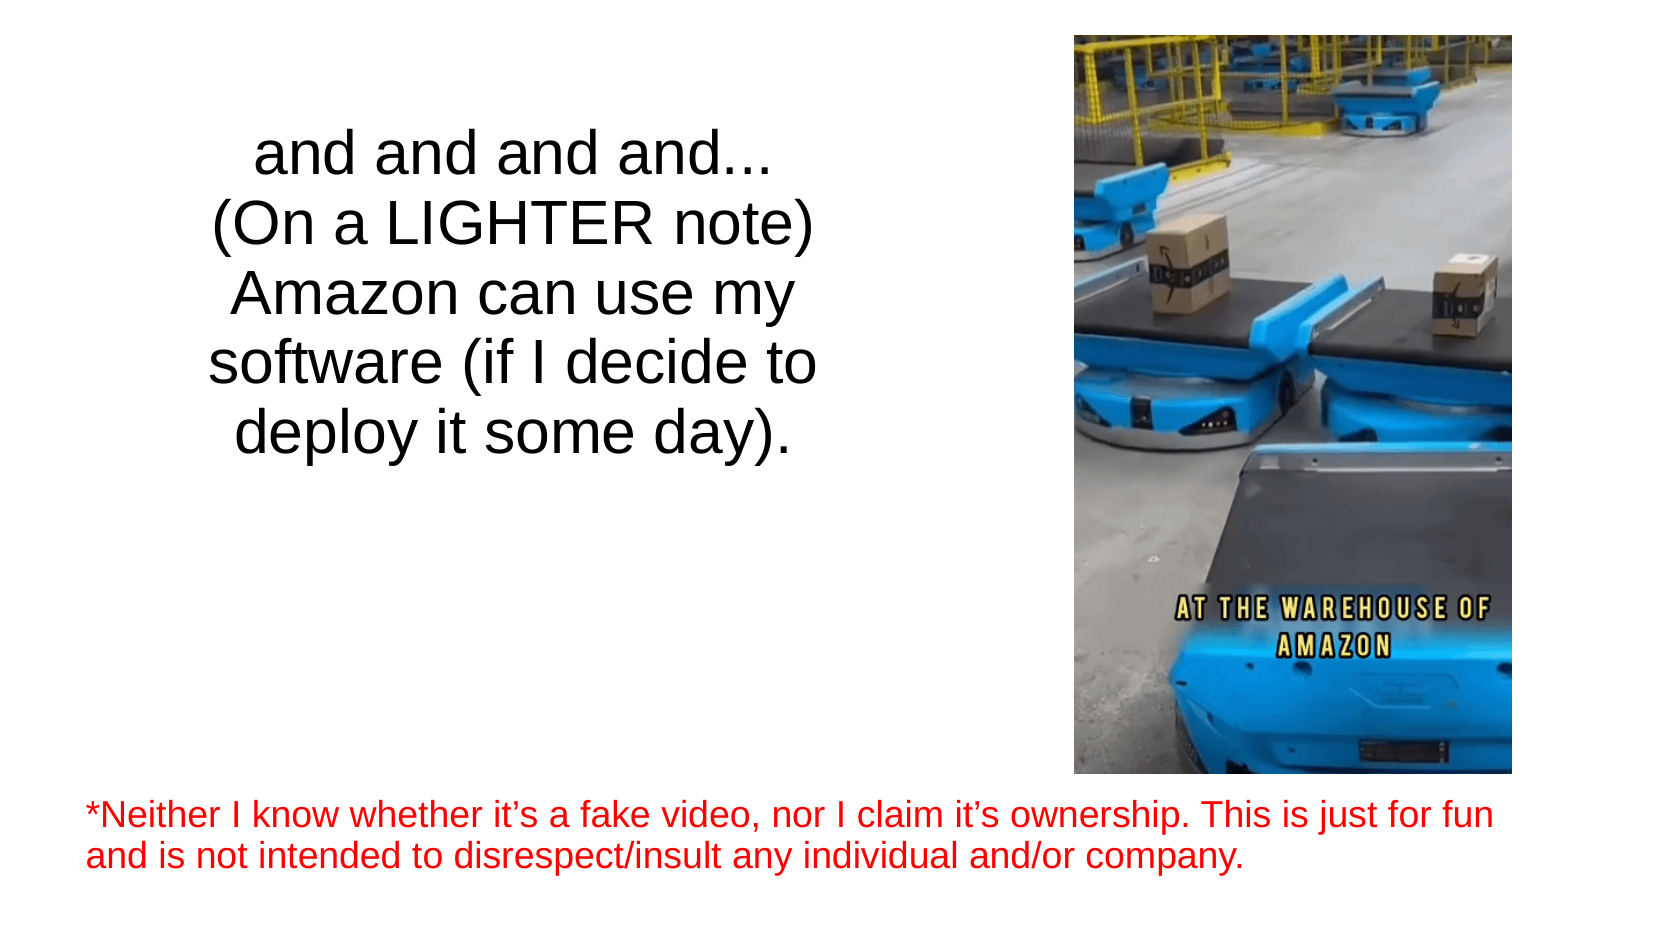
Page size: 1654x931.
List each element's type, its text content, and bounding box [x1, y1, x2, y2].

list and and and and... (On a LIGHTER note) Amazon can use my software (if I decide to deploy it some day). [129, 118, 827, 615]
picture [1074, 35, 1512, 774]
text_box *Neither I know whether it’s a fake video, nor I claim it’s ownership. This is just for fun and is not intended to disrespect/insult any individual and/or company. [70, 785, 1549, 885]
